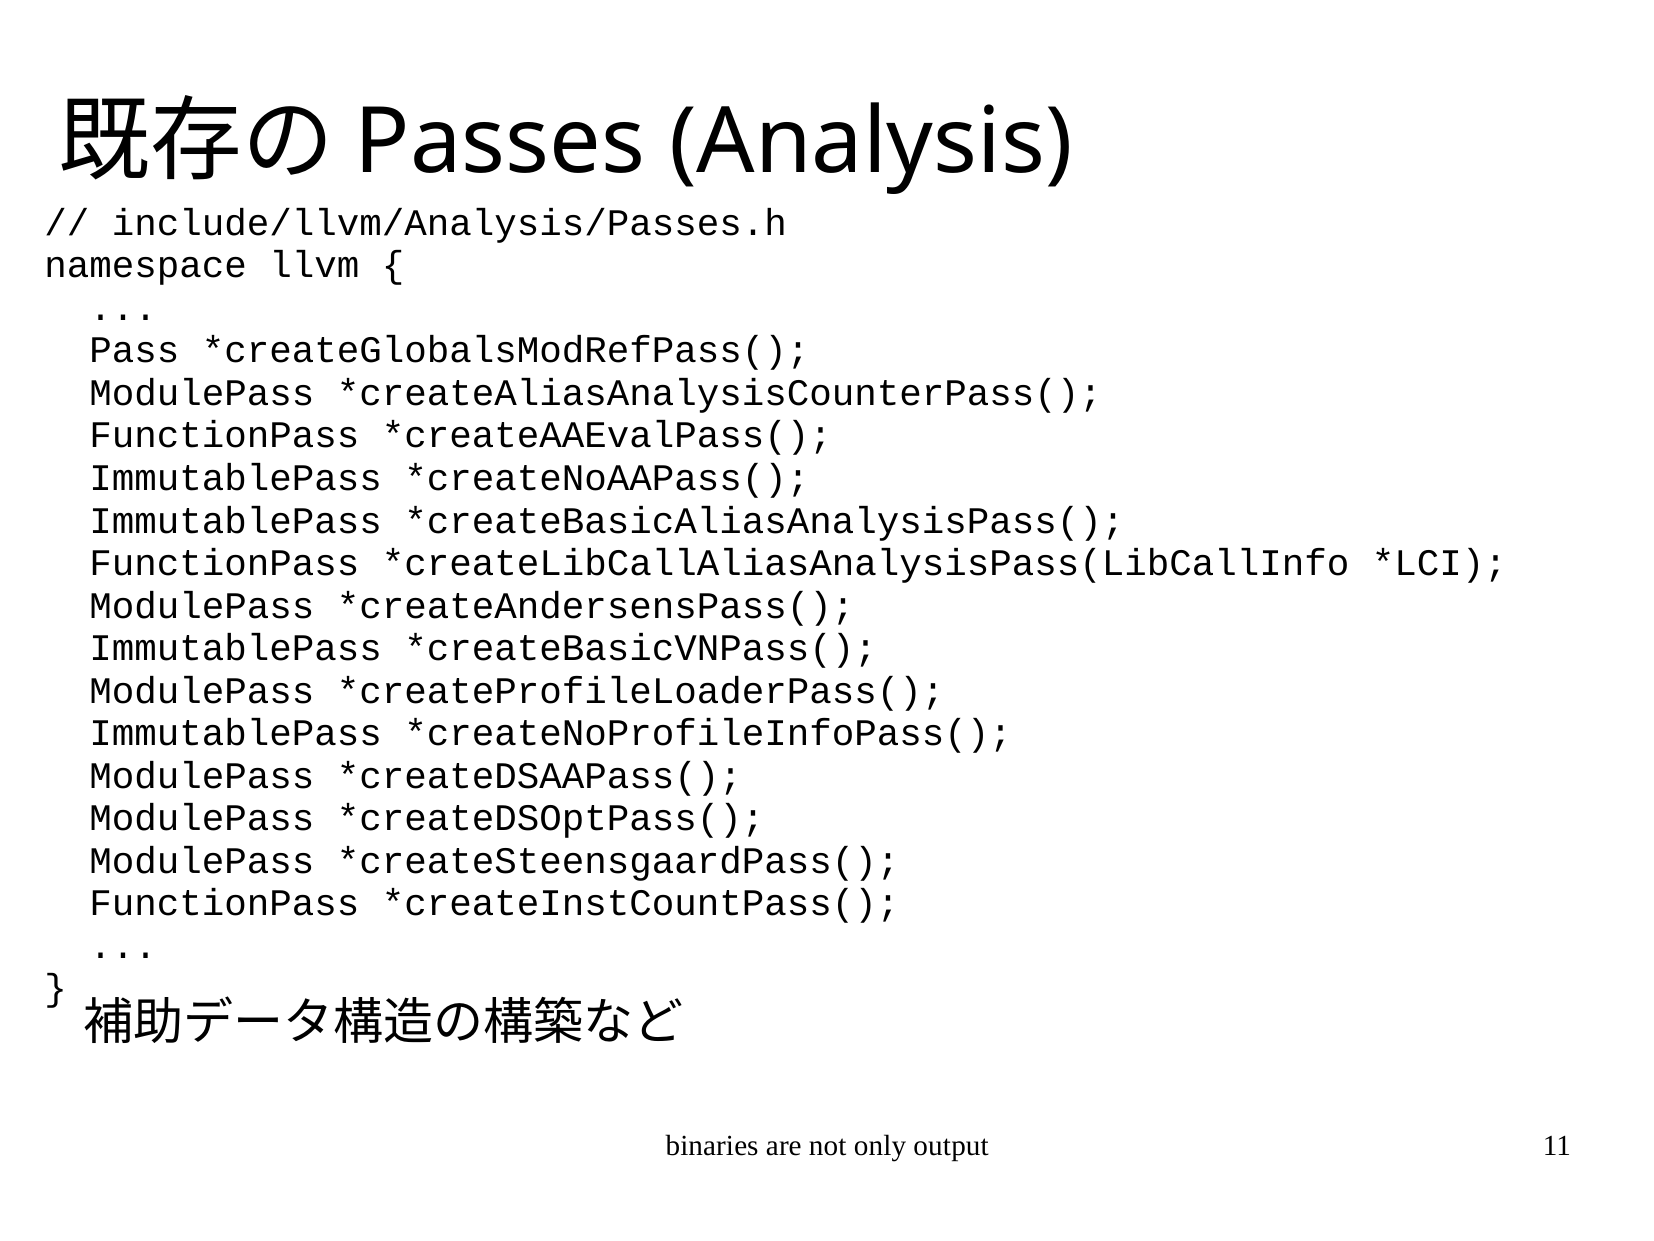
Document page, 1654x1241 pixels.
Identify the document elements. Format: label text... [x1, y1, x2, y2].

text_box // include/llvm/Analysis/Passes.h namespace llvm { ... Pass *createGlobalsModRefPass(); ModulePass *createAliasAnalysisCounterPass(); FunctionPass *createAAEvalPass(); ImmutablePass *createNoAAPass(); ImmutablePass *createBasicAliasAnalysisPass(); FunctionPass *createLibCallAliasAnalysisPass(LibCallInfo *LCI); ModulePass *createAndersensPass(); ImmutablePass *createBasicVNPass(); ModulePass *createProfileLoaderPass(); ImmutablePass *createNoProfileInfoPass(); ModulePass *createDSAAPass(); ModulePass *createDSOptPass(); ModulePass *createSteensgaardPass(); FunctionPass *createInstCountPass(); ... } [29, 196, 1565, 968]
title 既存の Passes (Analysis) [59, 29, 1548, 196]
text_box 補助データ構造の構築など [57, 974, 694, 1040]
